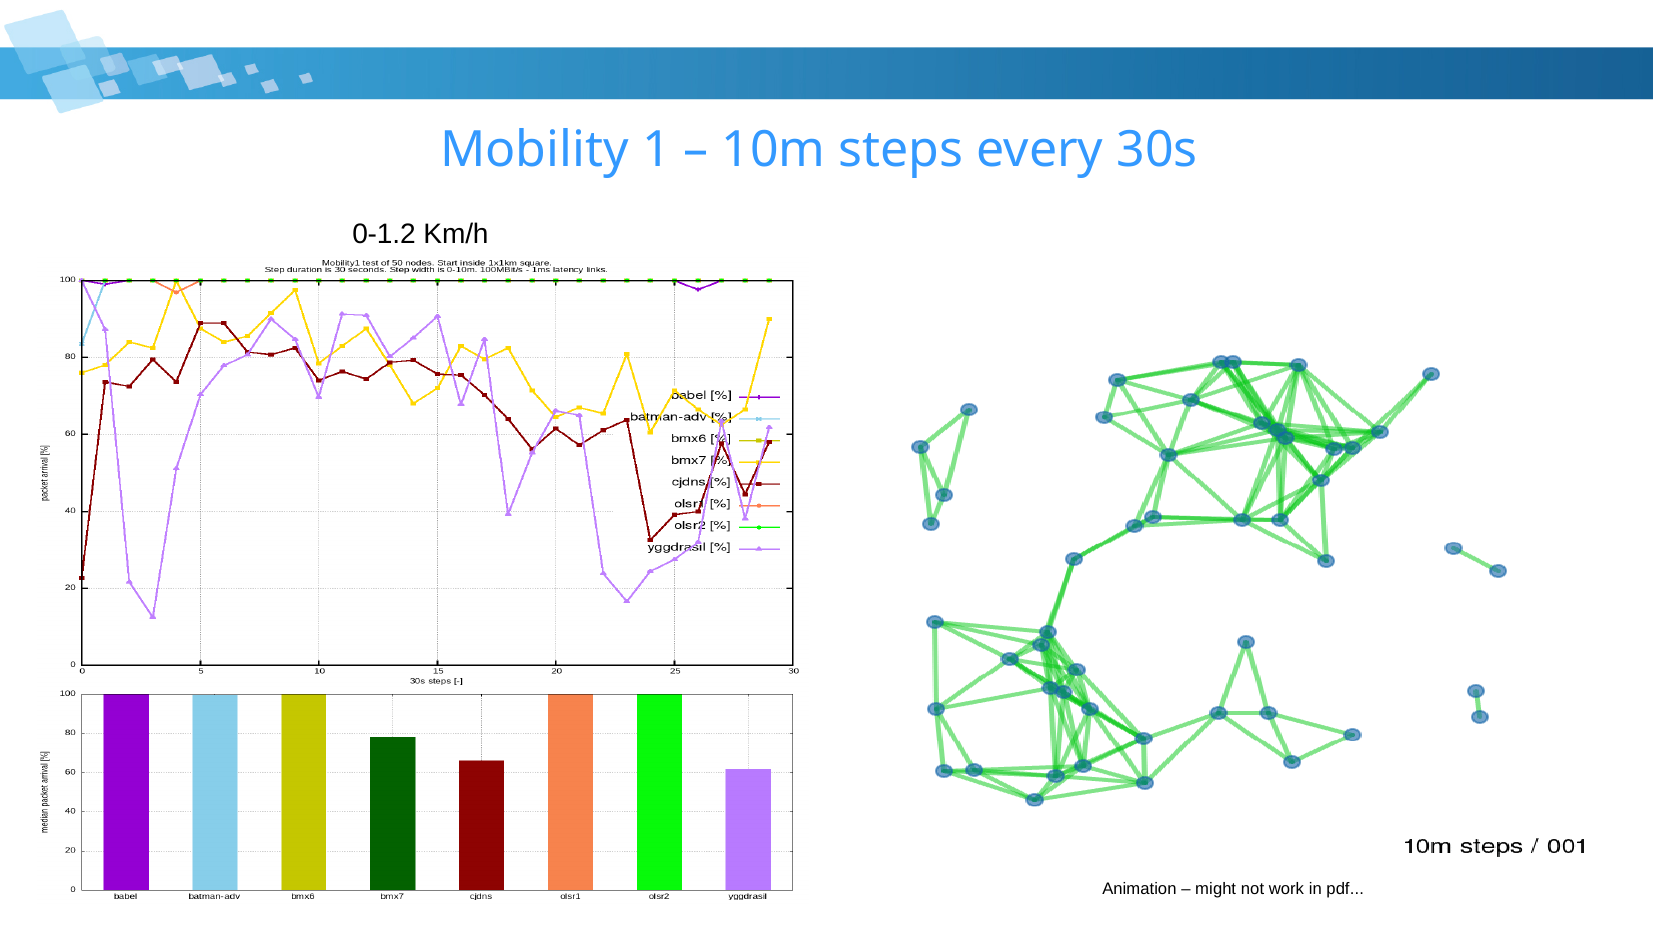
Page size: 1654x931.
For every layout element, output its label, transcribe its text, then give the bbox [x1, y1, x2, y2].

title Mobility 1 – 10m steps every 30s [75, 69, 1564, 226]
text_box 0-1.2 Km/h [337, 210, 573, 253]
text_box Animation – might not work in pdf... [1087, 871, 1388, 912]
picture [0, 0, 1653, 929]
